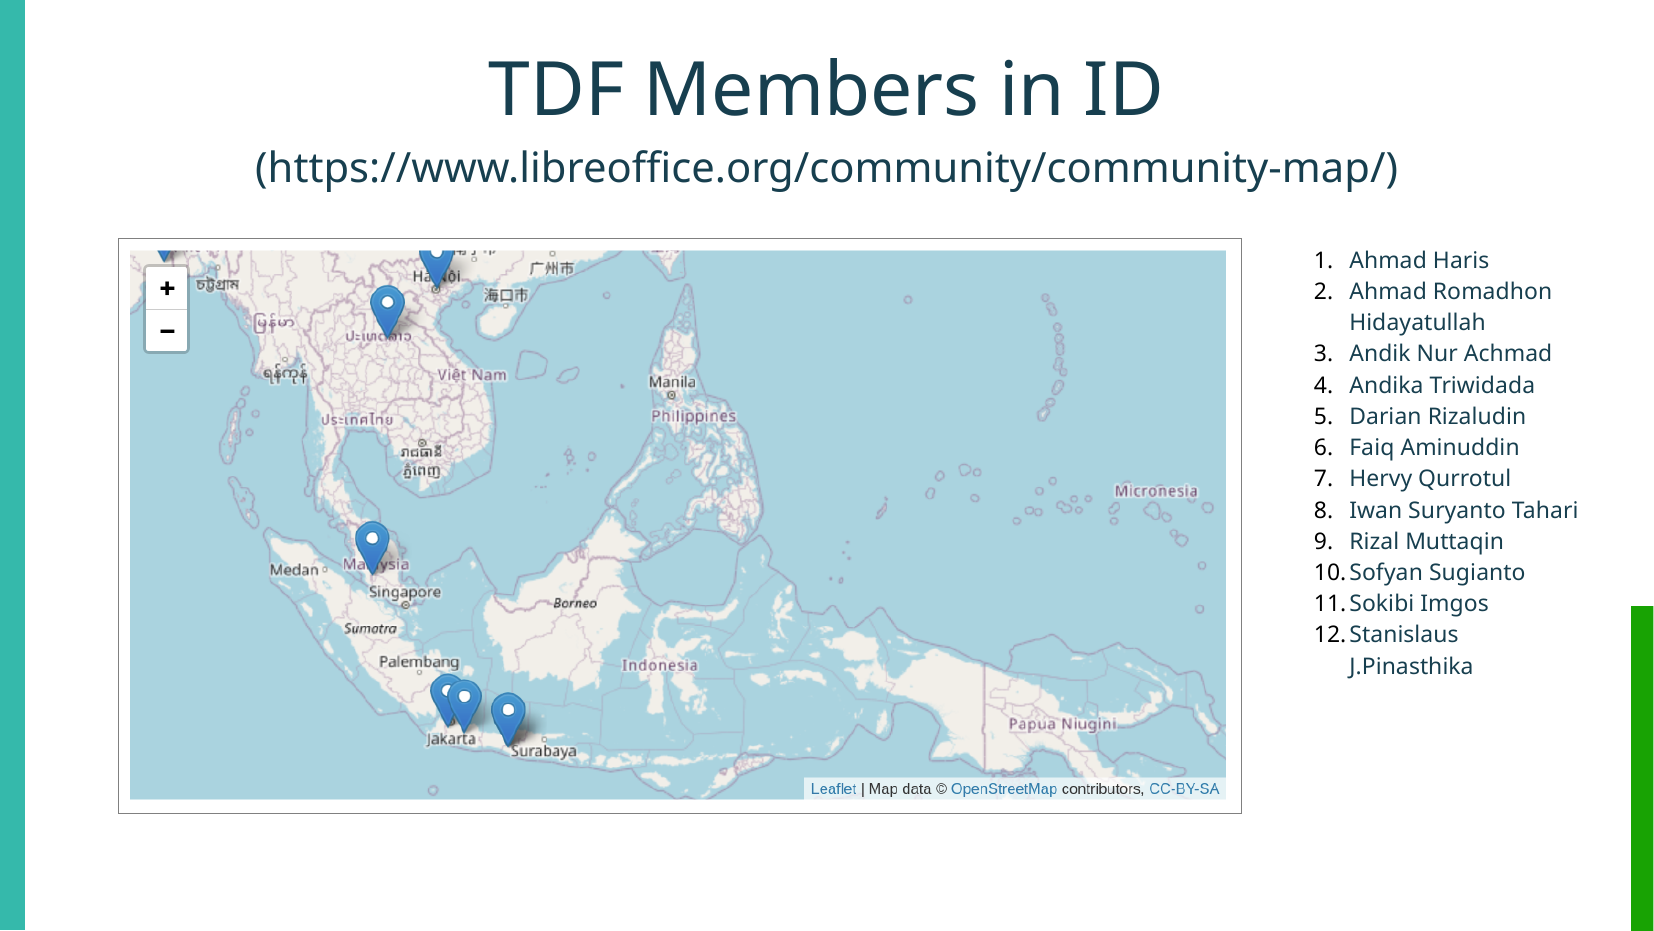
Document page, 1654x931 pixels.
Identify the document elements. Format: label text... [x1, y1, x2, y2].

picture [111, 229, 1247, 821]
title TDF Members in ID (https://www.libreoffice.org/community/community-map/) [82, 37, 1571, 193]
text_box Ahmad Haris Ahmad Romadhon Hidayatullah Andik Nur Achmad Andika Triwidada Darian Rizaludin Faiq Aminuddin Hervy Qurrotul Iwan Suryanto Tahari Rizal Muttaqin Sofyan Sugianto Sokibi Imgos Stanislaus J.Pinasthika [1299, 236, 1595, 815]
